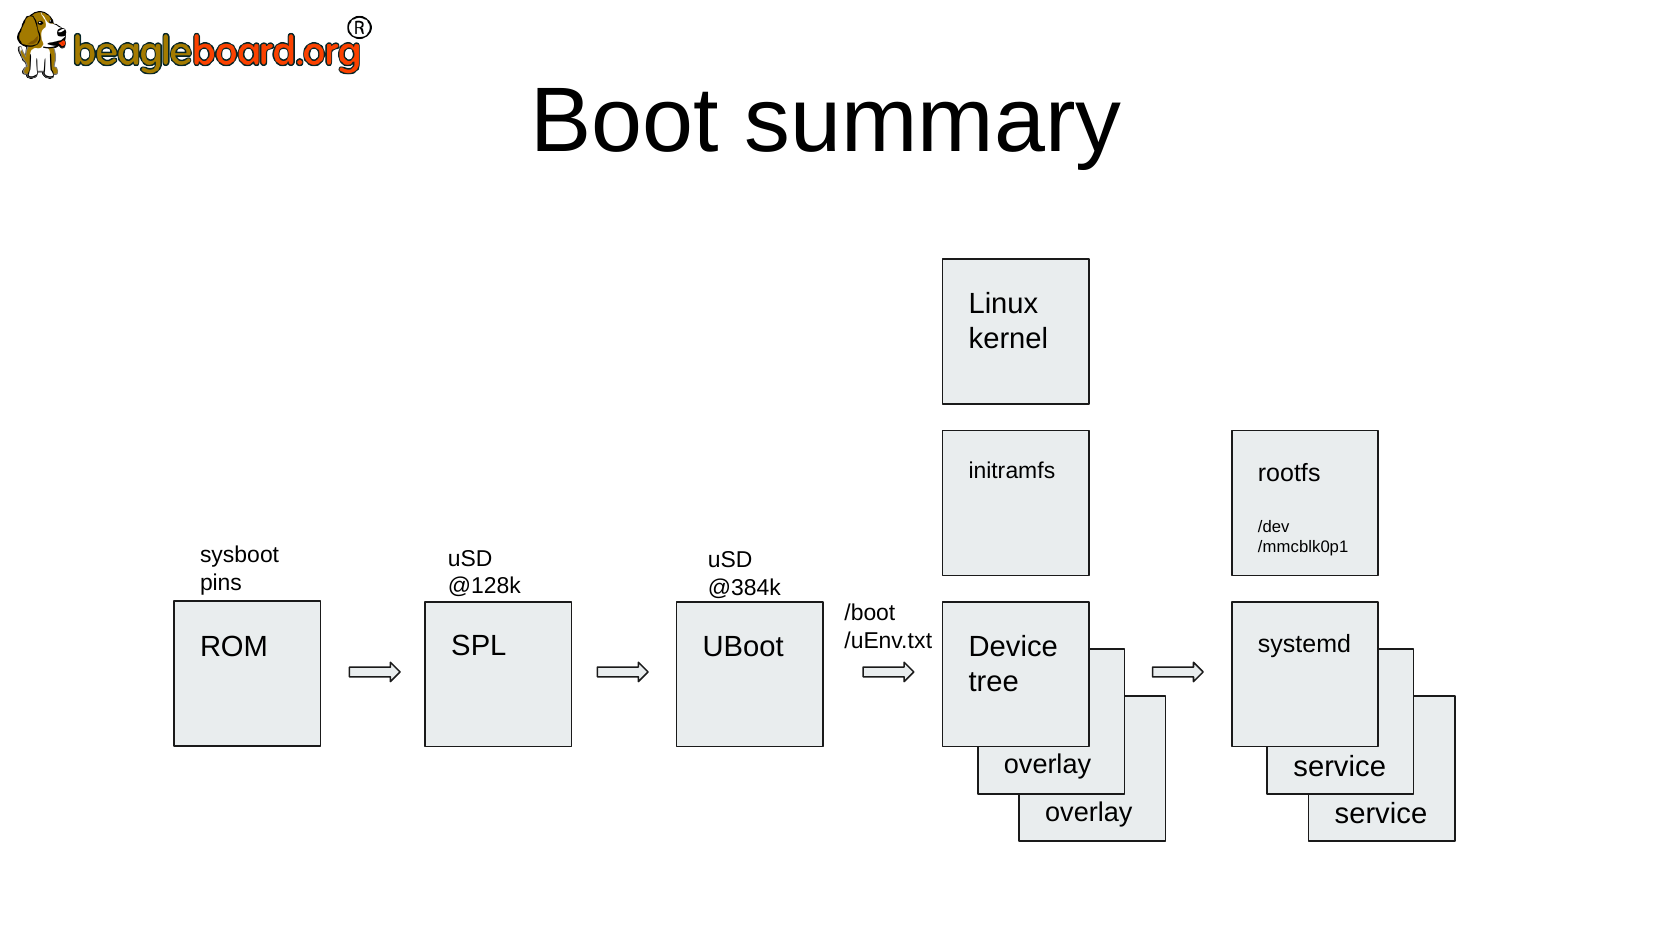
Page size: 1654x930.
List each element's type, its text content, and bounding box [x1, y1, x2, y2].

text_box systemd [1243, 612, 1367, 737]
text_box UBoot [687, 612, 812, 737]
text_box uSD @128k [433, 528, 558, 589]
text_box Boot summary [82, 37, 1571, 193]
text_box Linux kernel [953, 269, 1078, 394]
text_box [1152, 662, 1204, 682]
text_box initramfs [953, 441, 1078, 565]
text_box [349, 662, 401, 682]
text_box [1231, 601, 1456, 842]
text_box ROM [185, 612, 310, 737]
text_box uSD @384k [693, 530, 817, 590]
text_box sysboot pins [185, 524, 310, 585]
text_box [425, 601, 572, 747]
text_box /boot /uEnv.txt [829, 582, 954, 707]
picture [17, 11, 372, 79]
text_box service [1278, 731, 1403, 784]
text_box SPL [436, 611, 561, 736]
text_box service [1319, 779, 1444, 831]
text_box [676, 601, 824, 747]
text_box [173, 601, 321, 746]
text_box rootfs /dev /mmcblk0p1 [1243, 441, 1367, 565]
text_box overlay [1030, 779, 1155, 831]
text_box [942, 259, 1089, 405]
text_box [597, 662, 649, 682]
text_box overlay [989, 731, 1114, 784]
text_box [942, 430, 1089, 576]
text_box [1231, 430, 1379, 576]
text_box uSD @128k [450, 578, 467, 589]
text_box Device tree [953, 612, 1078, 737]
text_box [942, 601, 1166, 842]
